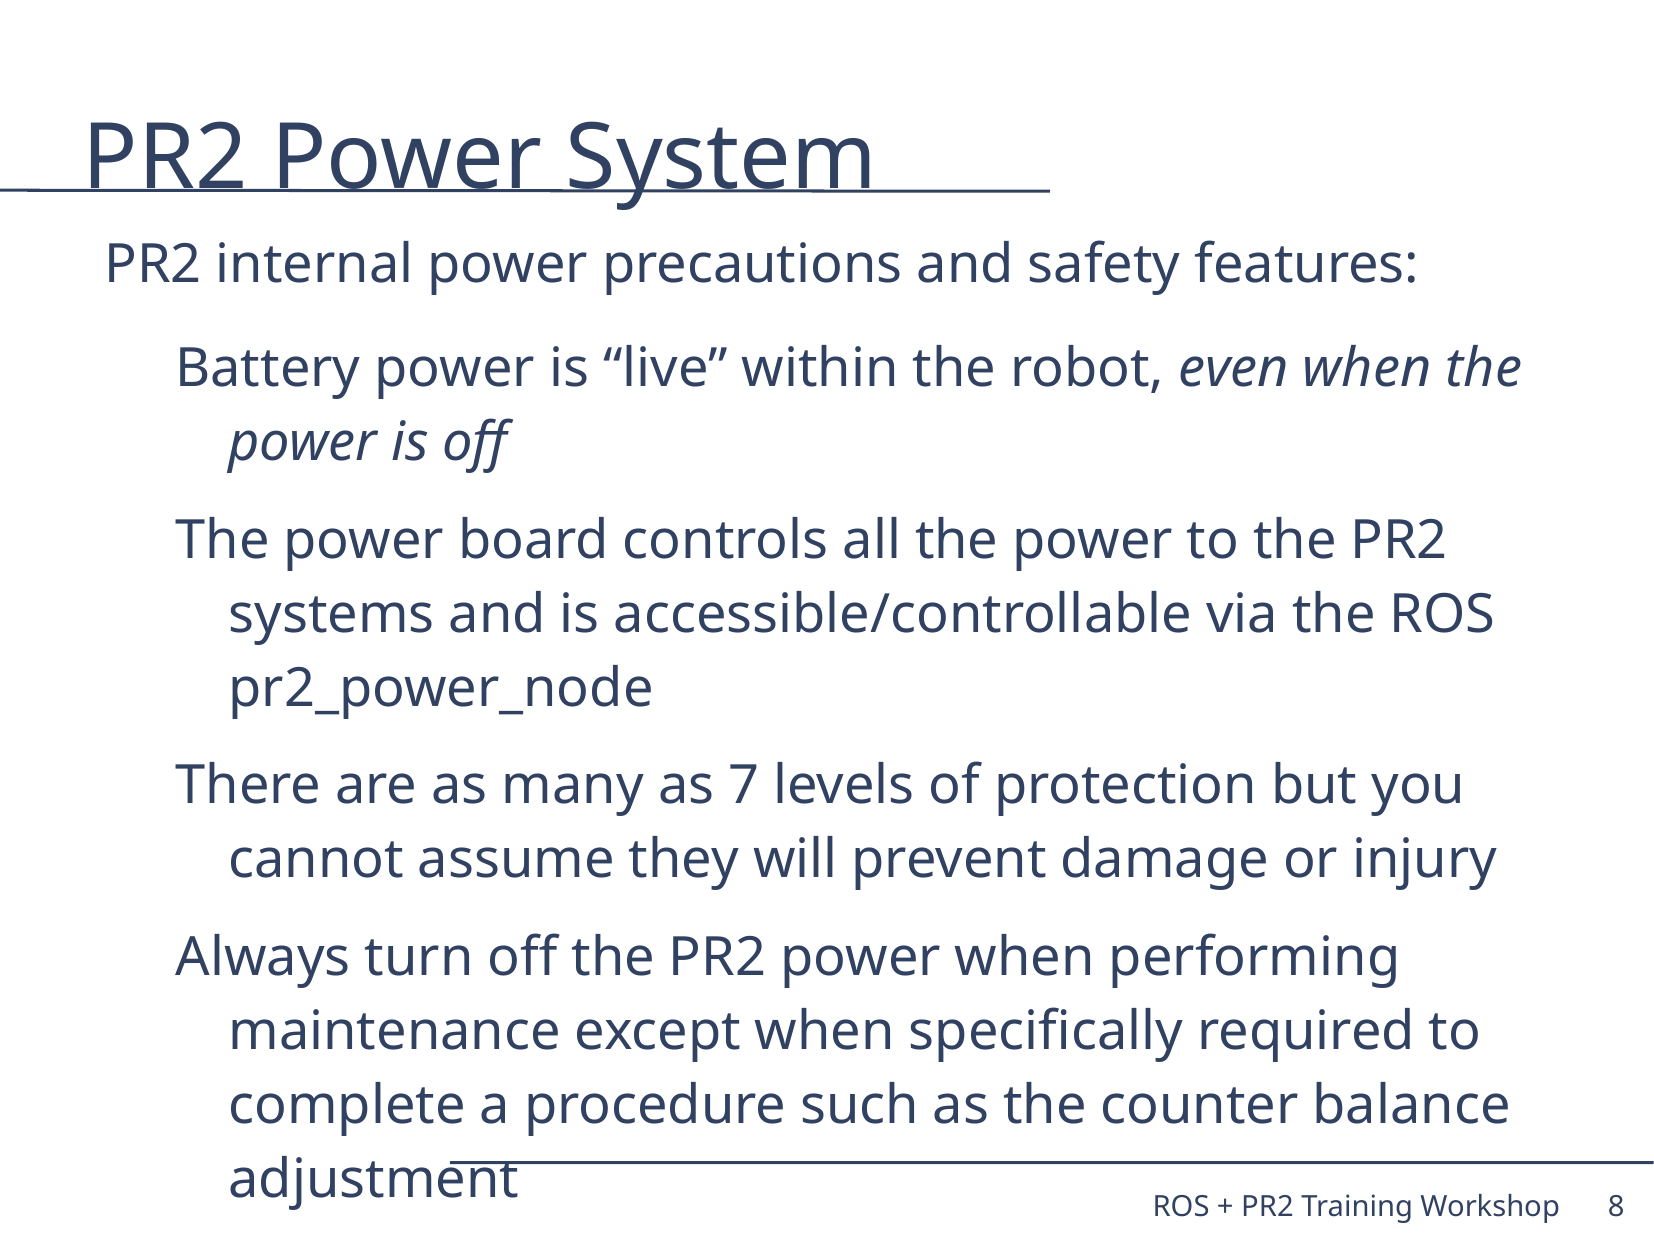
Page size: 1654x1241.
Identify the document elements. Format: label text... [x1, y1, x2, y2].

title PR2 Power System [82, 56, 1571, 250]
list PR2 internal power precautions and safety features: Battery power is “live” within the robot, even when the power is off The power board controls all the power to the PR2 systems and is accessible/controllable via the ROS pr2_power_node There are as many as 7 levels of protection but you cannot assume they will prevent damage or injury Always turn off the PR2 power when performing maintenance except when specifically required to complete a procedure such as the counter balance adjustment [86, 225, 1576, 1163]
